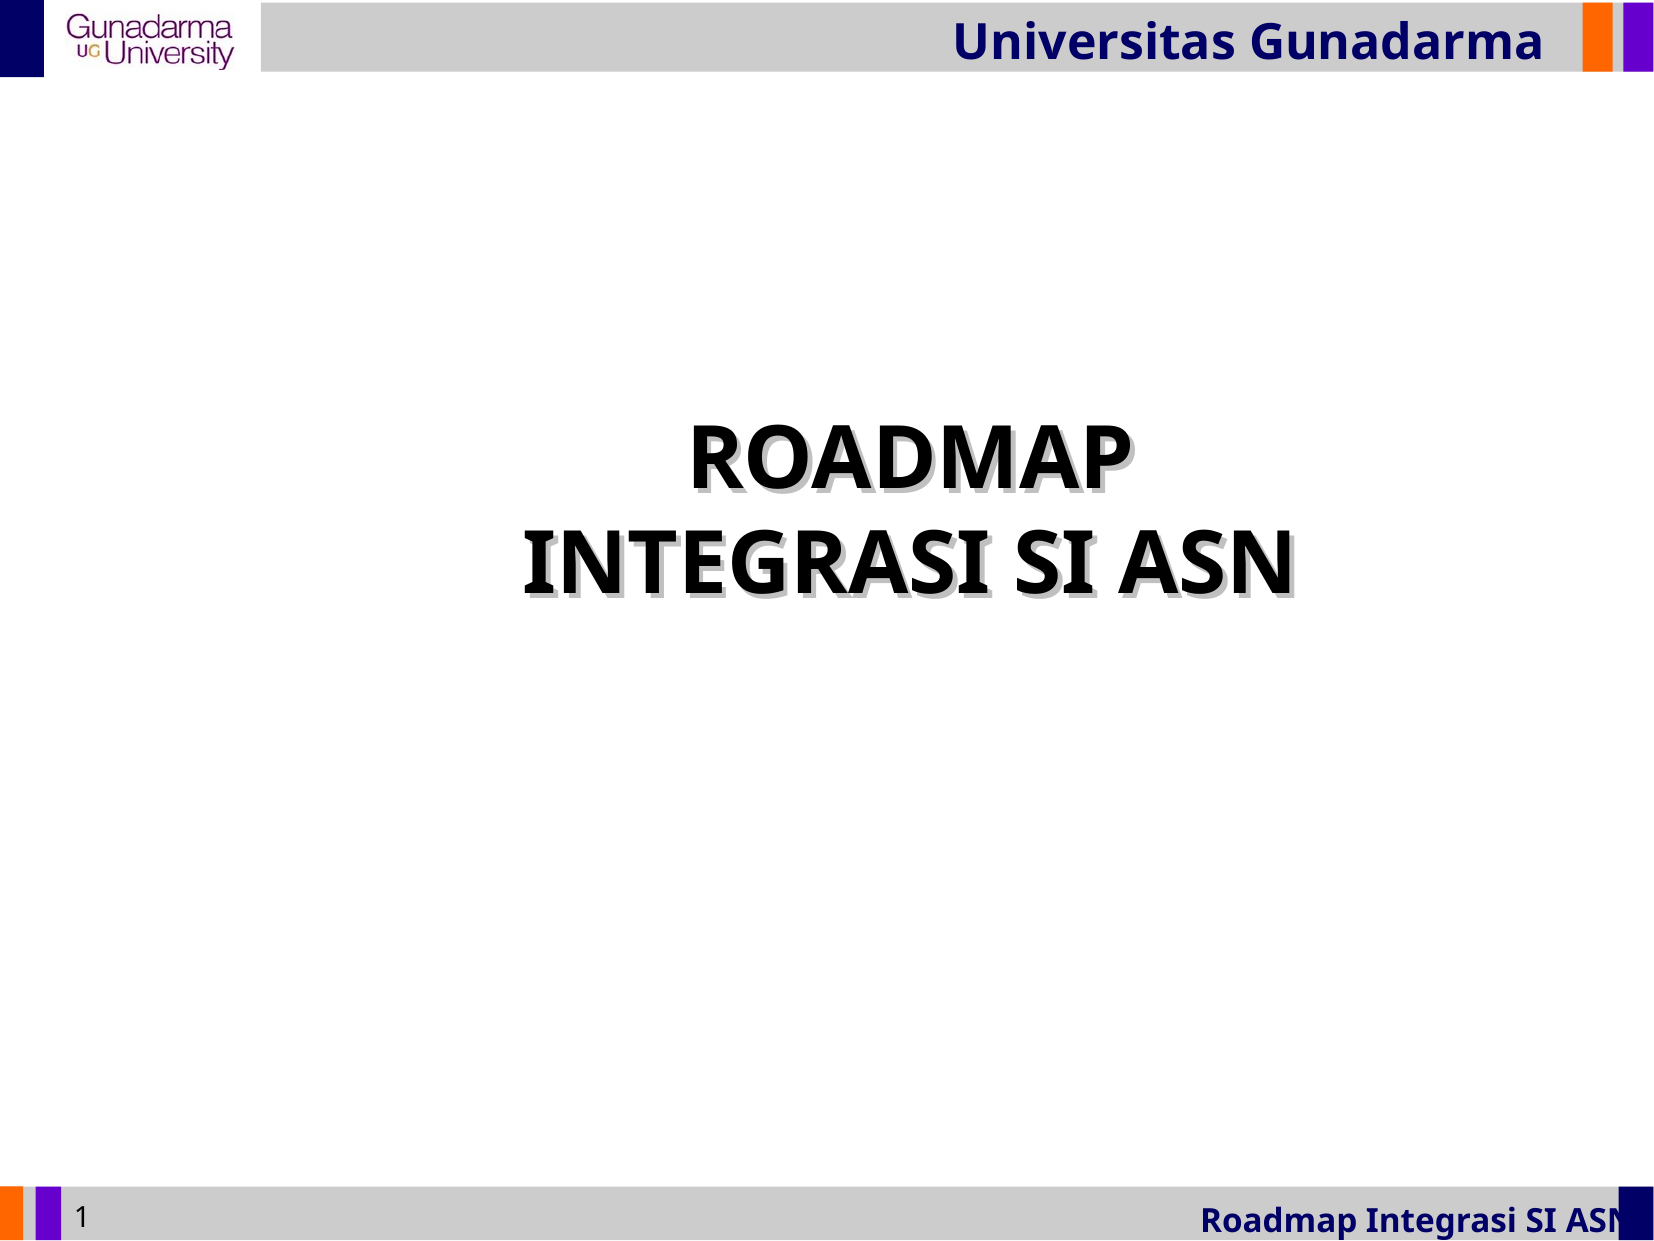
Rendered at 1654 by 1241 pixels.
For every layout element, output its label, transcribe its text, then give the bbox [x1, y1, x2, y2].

title ROADMAP INTEGRASI SI ASN [480, 315, 1341, 698]
picture [65, 0, 235, 70]
